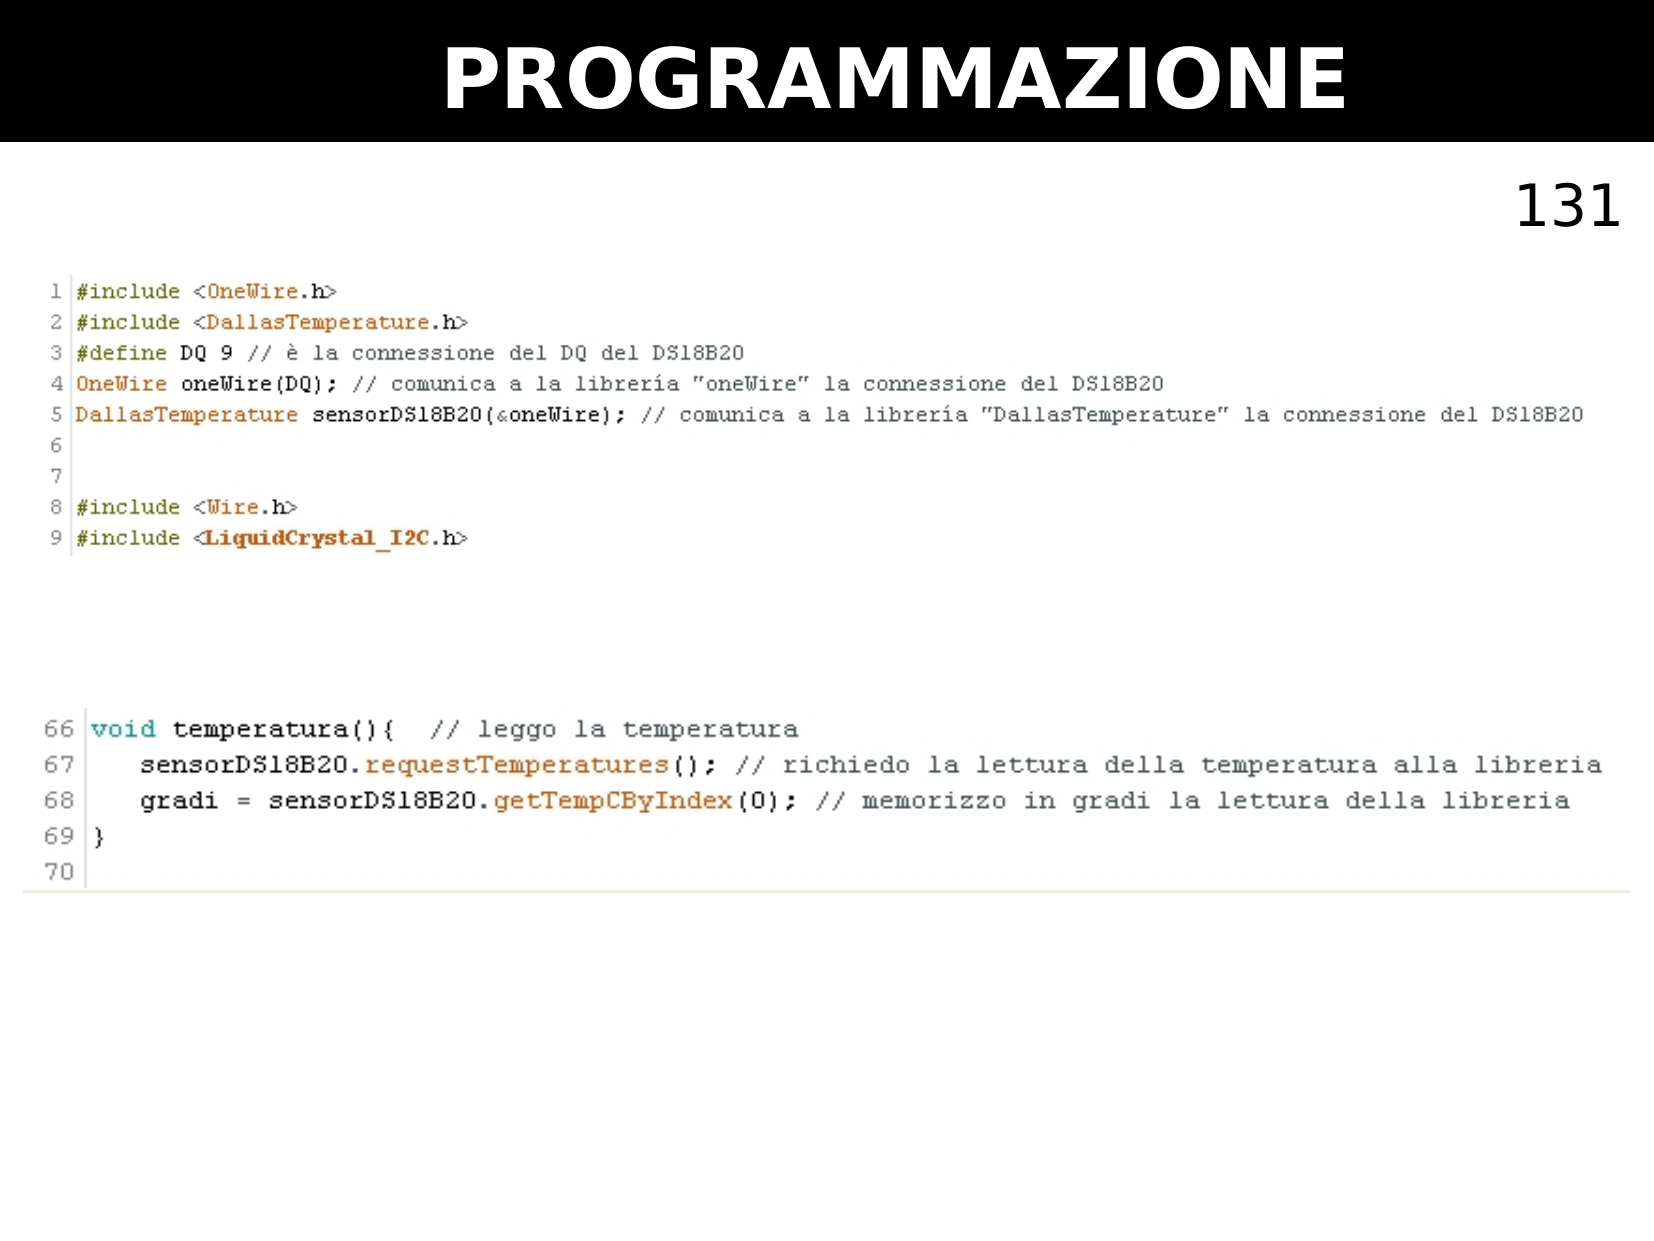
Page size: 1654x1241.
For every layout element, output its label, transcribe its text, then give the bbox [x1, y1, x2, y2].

picture [7, 275, 1607, 556]
text_box 131 [1498, 165, 1640, 249]
text_box PROGRAMMAZIONE [425, 23, 1366, 136]
text_box [0, 0, 1654, 142]
picture [23, 708, 1630, 893]
